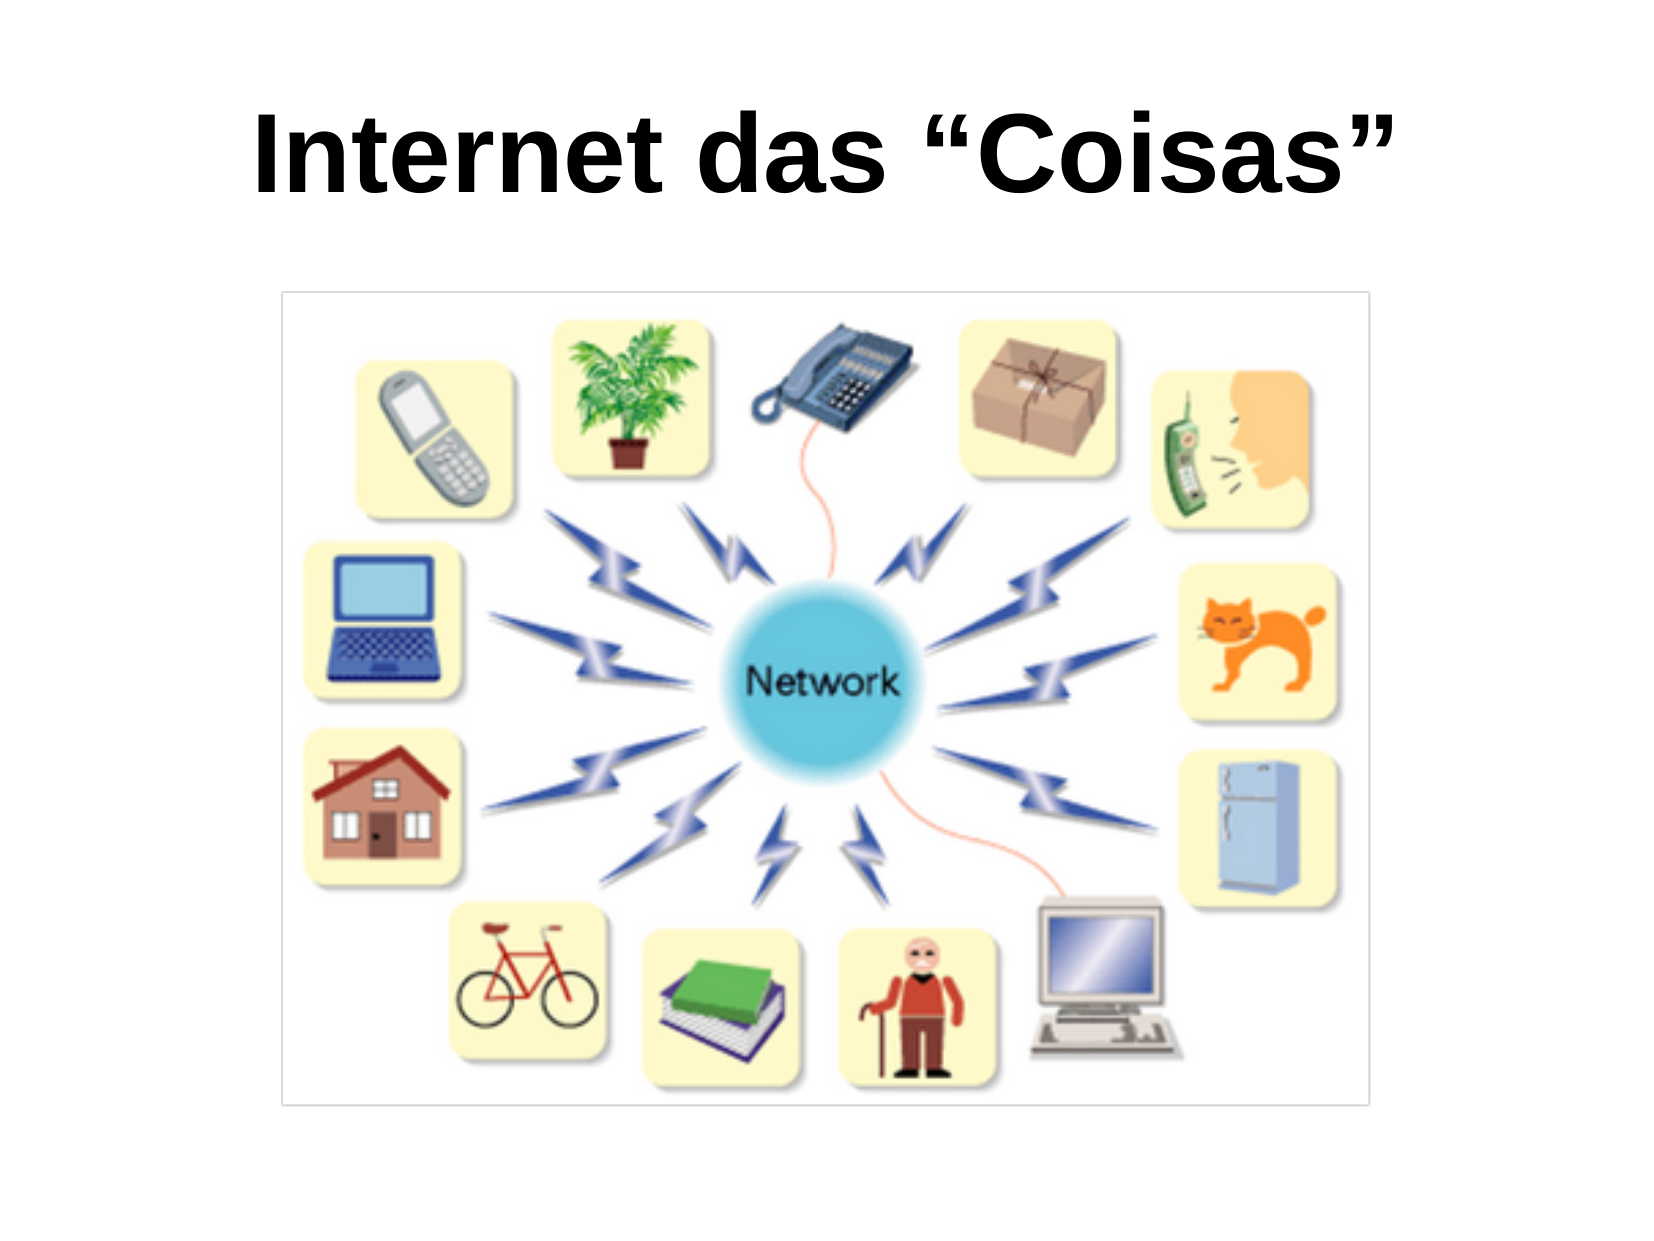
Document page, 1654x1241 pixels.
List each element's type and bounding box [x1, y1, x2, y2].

picture [280, 290, 1373, 1109]
